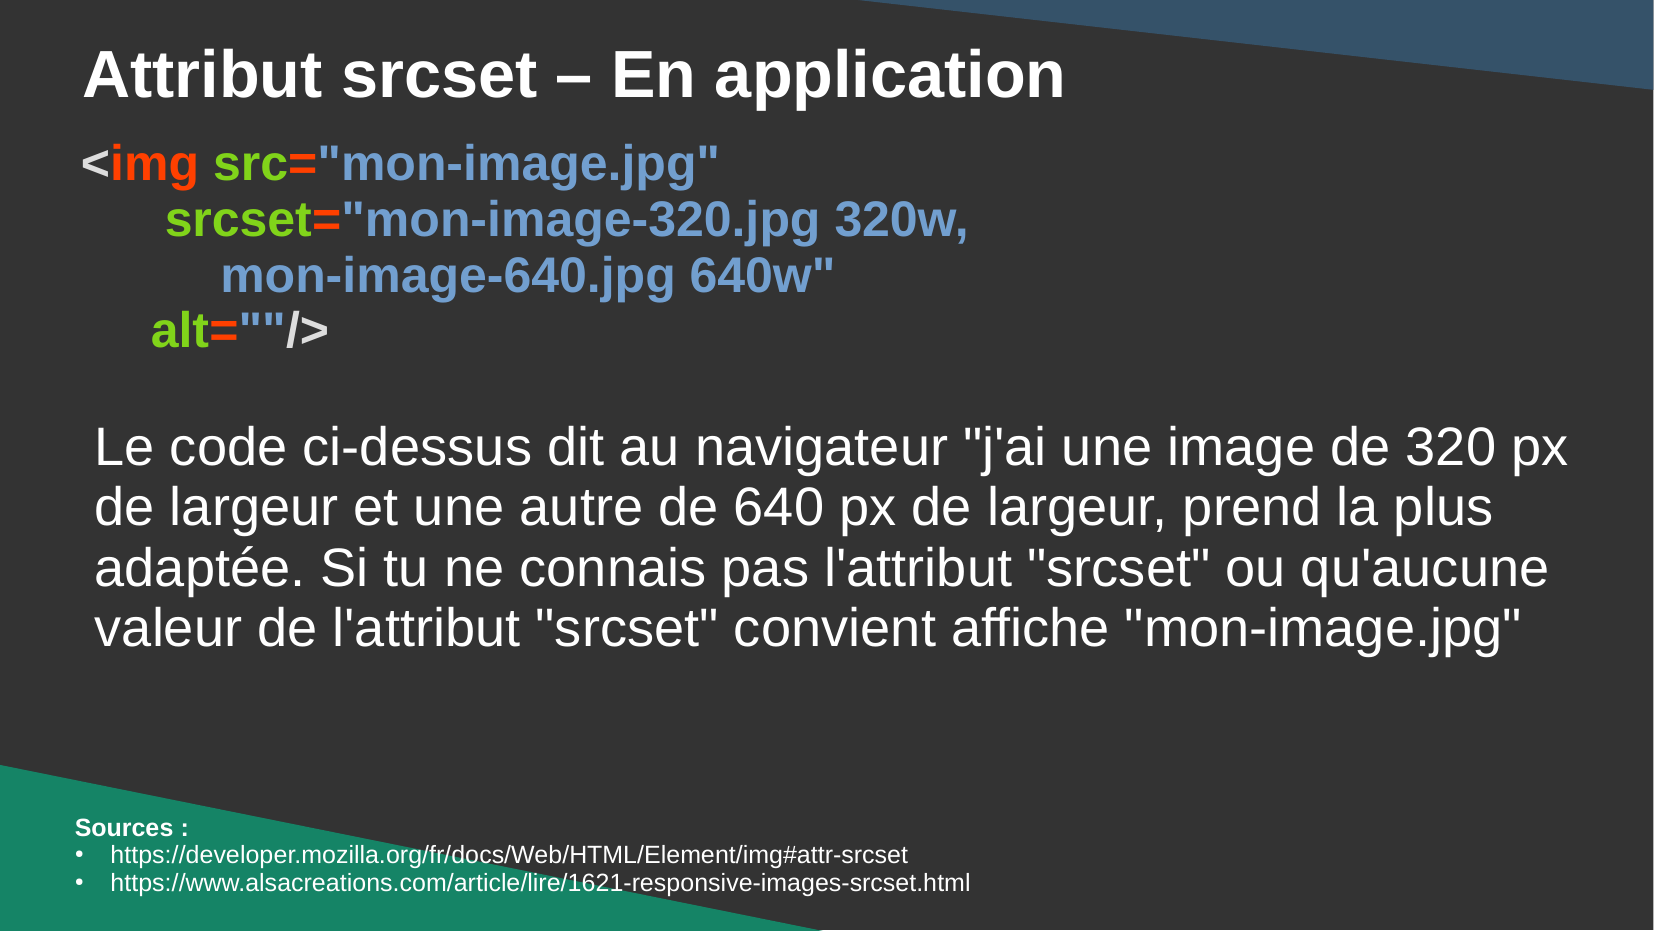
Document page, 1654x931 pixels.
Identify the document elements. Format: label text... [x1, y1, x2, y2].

text_box [0, 764, 199, 931]
title Le code ci-dessus dit au navigateur "j'ai une image de 320 px de largeur et une autre de 640 px de largeur, prend la plus adaptée. Si tu ne connais pas l'attribut "srcset" ou qu'aucune valeur de l'attribut "srcset" convient affiche "mon-image.jpg" [94, 416, 1583, 659]
title Attribut srcset – En application [82, 37, 1571, 122]
text_box Sources : https://developer.mozilla.org/fr/docs/Web/HTML/Element/img#attr-srcset https://www.alsacreations.com/article/lire/1621-responsive-images-srcset.html [60, 805, 1546, 931]
list <img src="mon-image.jpg" srcset="mon-image-320.jpg 320w, mon-image-640.jpg 640w" alt=""/> [80, 135, 1605, 381]
text_box [858, 0, 1654, 90]
